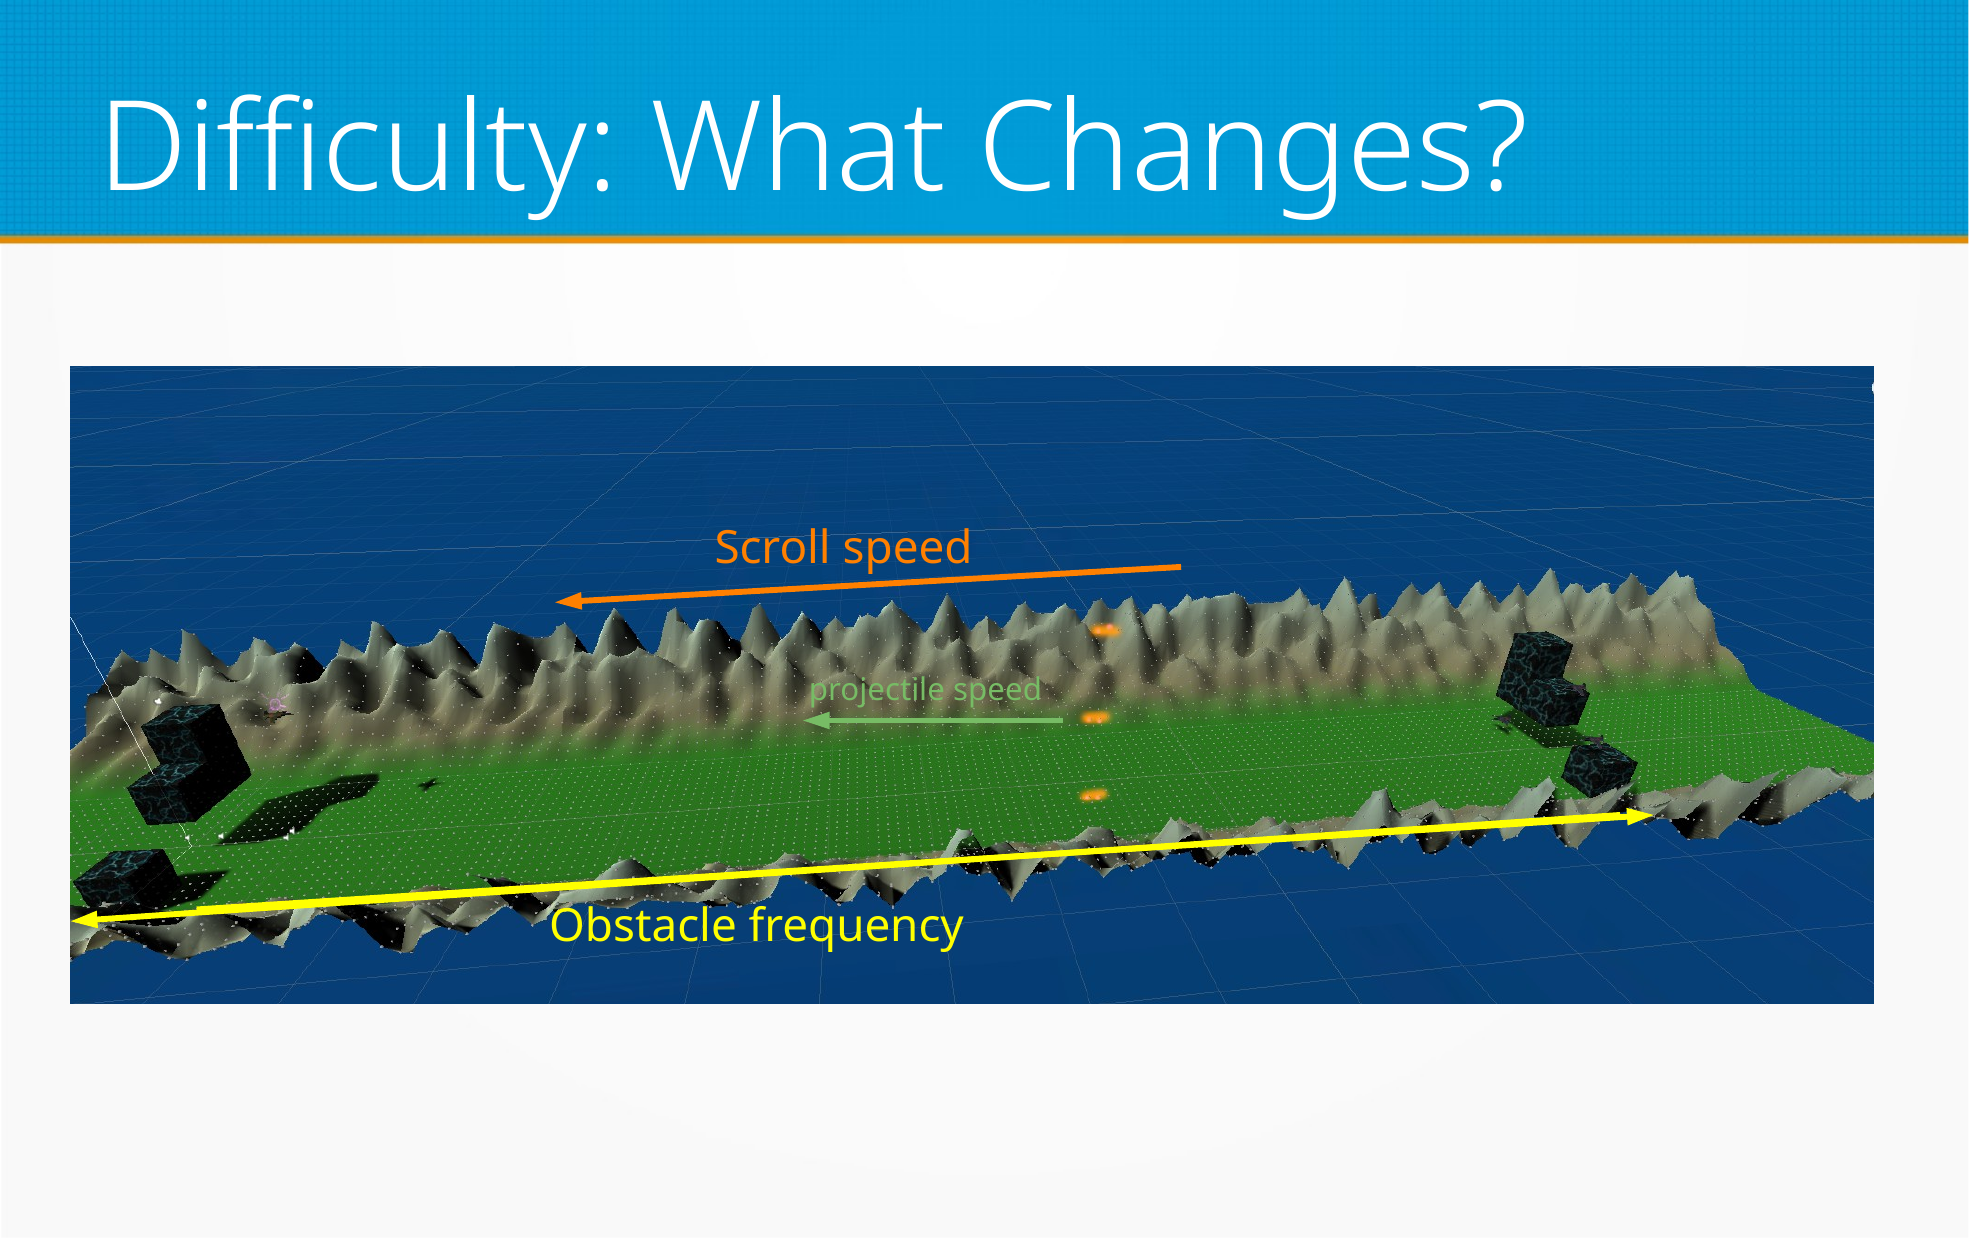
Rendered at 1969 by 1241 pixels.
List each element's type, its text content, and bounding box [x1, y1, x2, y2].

text_box projectile speed [803, 637, 1099, 739]
text_box Scroll speed [708, 513, 1193, 579]
text_box Obstacle frequency [543, 891, 1158, 957]
title Difficulty: What Changes? [98, 19, 1870, 227]
picture [0, 233, 1969, 1241]
